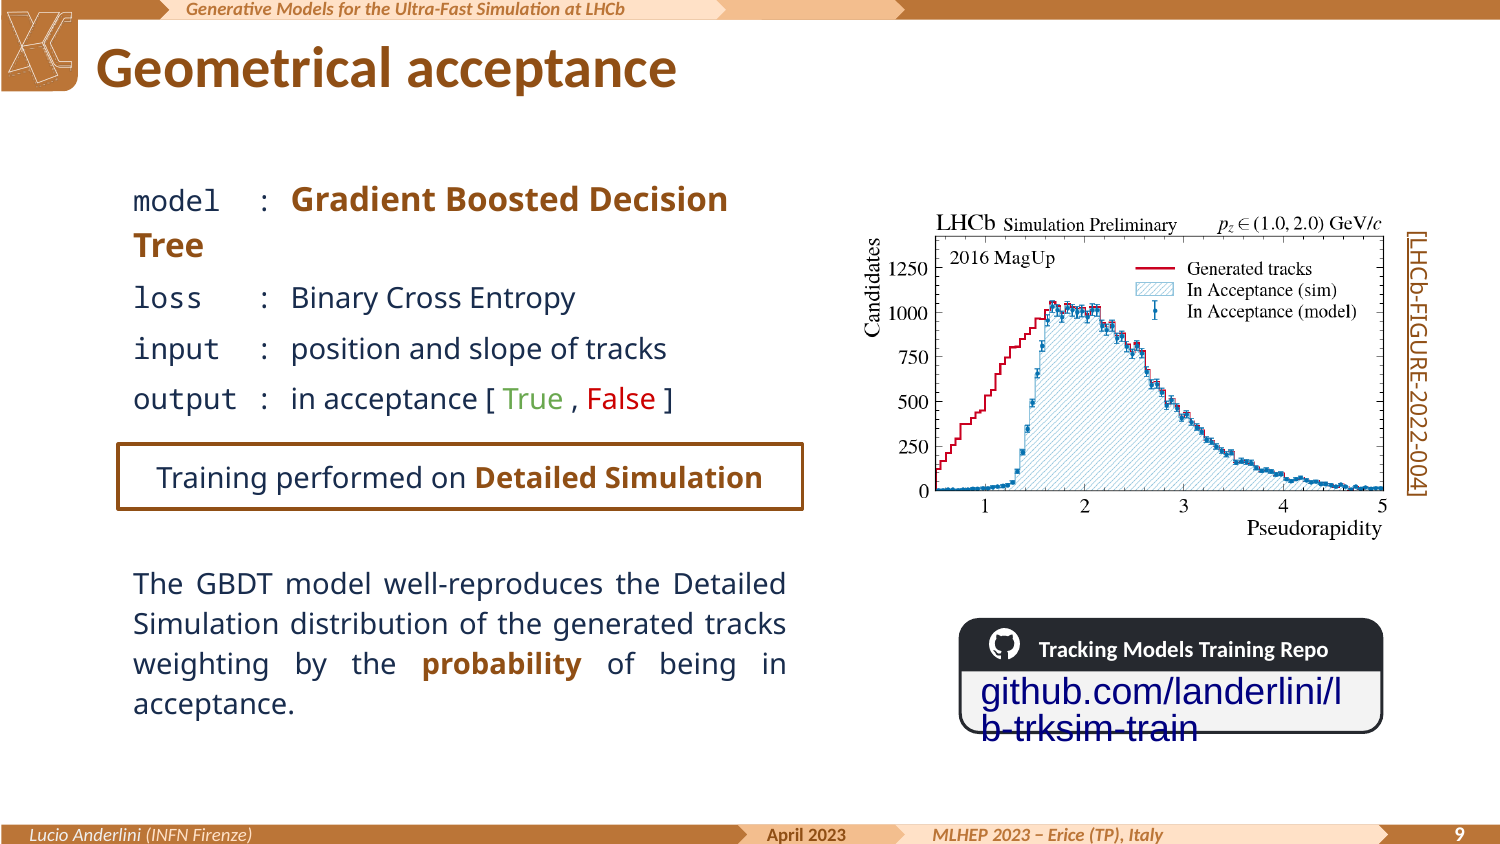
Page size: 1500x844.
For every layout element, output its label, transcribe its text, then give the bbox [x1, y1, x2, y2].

text_box The GBDT model well-reproduces the Detailed Simulation distribution of the generated tracks weighting by the probability of being in acceptance. [118, 544, 803, 736]
title Geometrical acceptance [81, 14, 1480, 109]
picture [849, 199, 1402, 554]
slide_number <number> [1389, 801, 1480, 844]
text_box github.com/landerlini/lb-trksim-train [960, 672, 1382, 733]
picture [973, 621, 1031, 670]
text_box [LHCb-FIGURE-2022-004] [1388, 210, 1448, 518]
text_box Training performed on Detailed Simulation [118, 443, 803, 509]
text_box Tracking Models Training Repo [960, 619, 1382, 672]
text_box model : Gradient Boosted Decision Tree loss : Binary Cross Entropy input : position and slope of tracks output : in acceptance [ True , False ] [118, 178, 803, 409]
